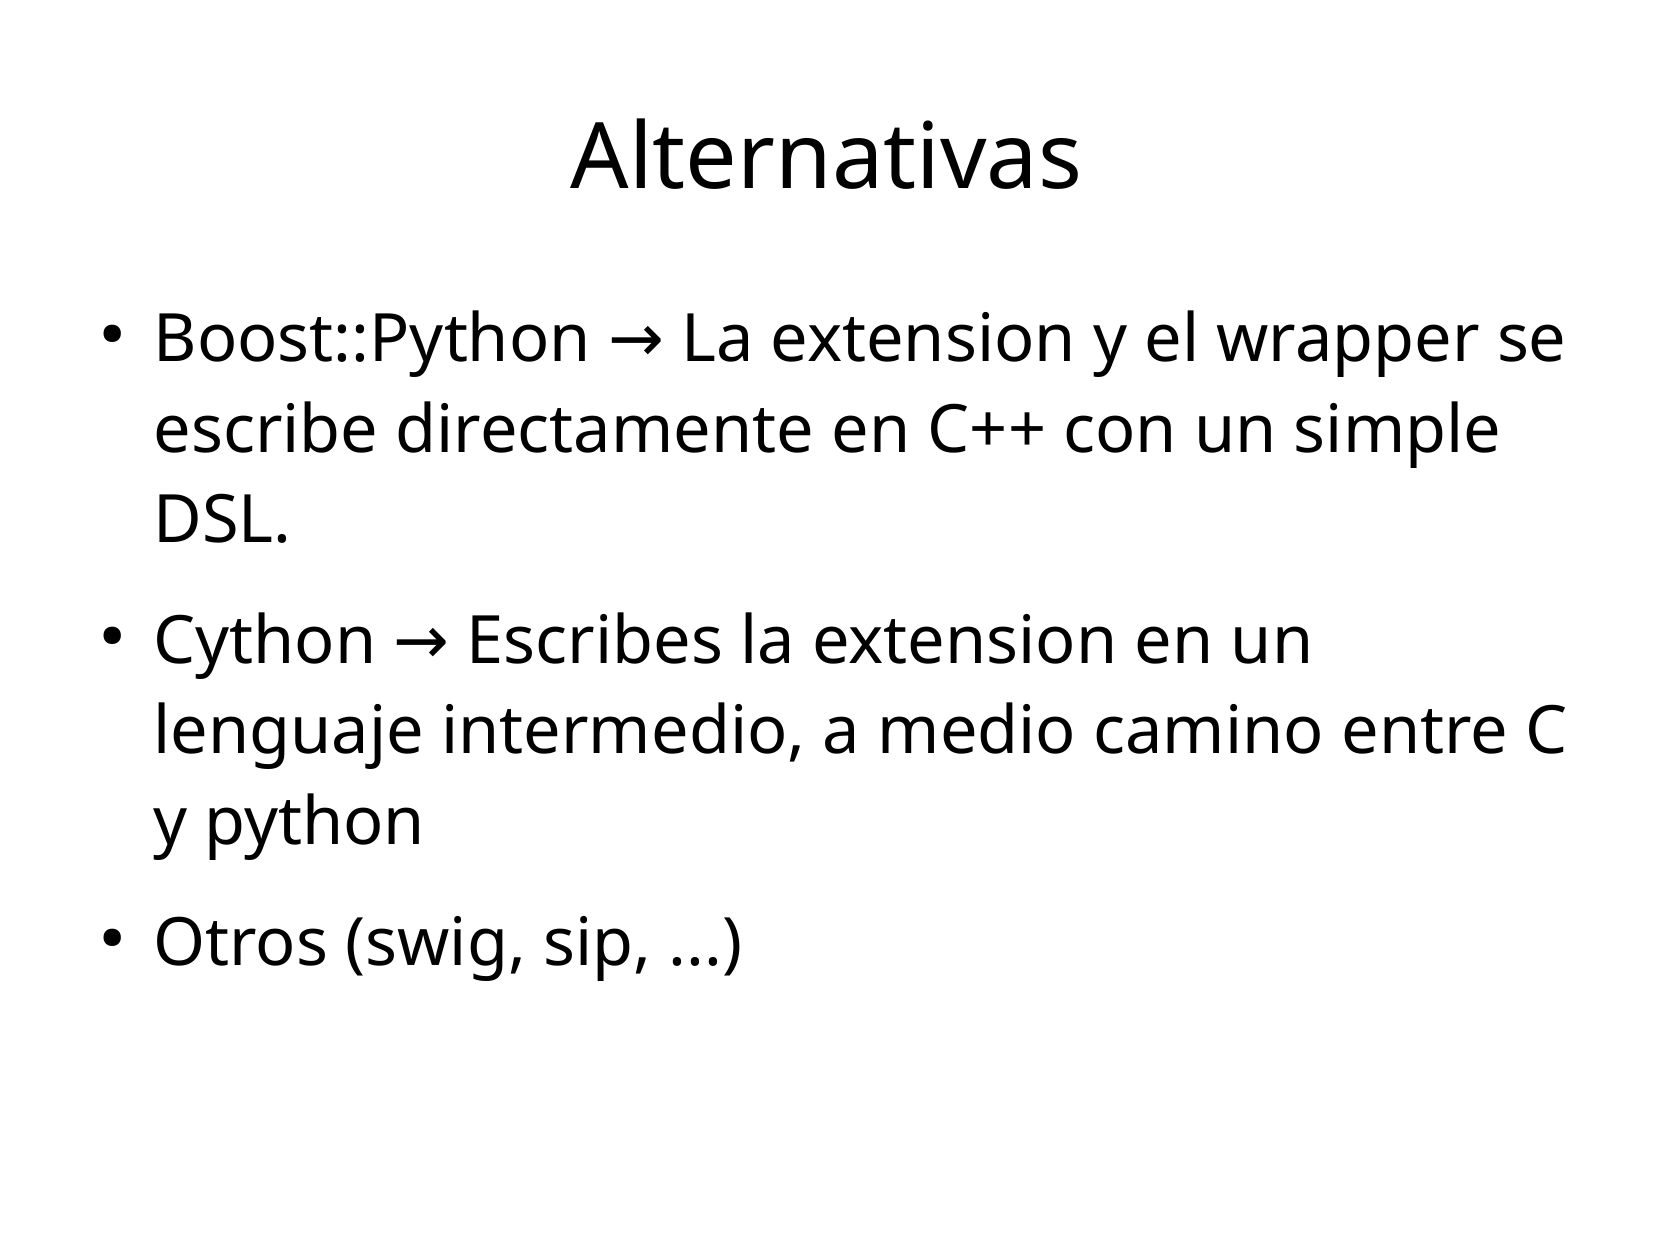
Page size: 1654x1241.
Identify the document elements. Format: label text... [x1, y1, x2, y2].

title Alternativas [82, 49, 1571, 257]
list Boost::Python → La extension y el wrapper se escribe directamente en C++ con un simple DSL. Cython → Escribes la extension en un lenguaje intermedio, a medio camino entre C y python Otros (swig, sip, ...) [82, 290, 1571, 1010]
